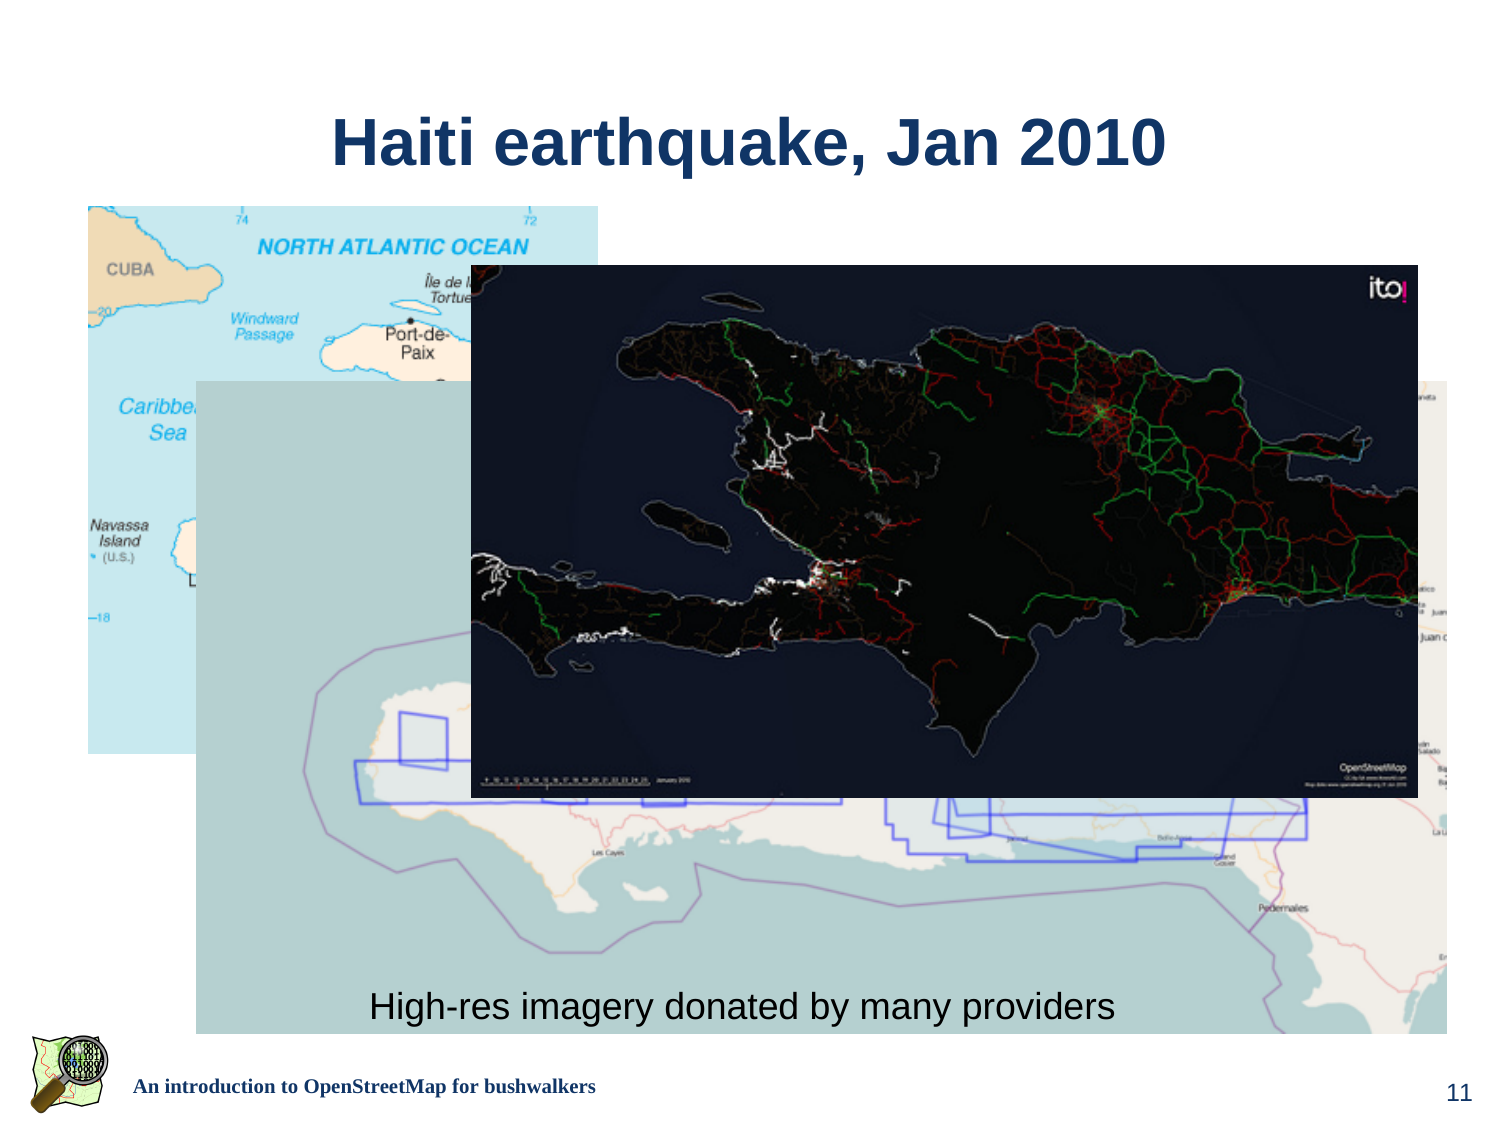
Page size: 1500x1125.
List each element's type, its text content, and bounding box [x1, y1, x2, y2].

picture [88, 206, 1447, 1034]
text_box High-res imagery donated by many providers [354, 974, 1131, 1035]
picture [29, 1033, 110, 1114]
title Haiti earthquake, Jan 2010 [74, 44, 1425, 233]
